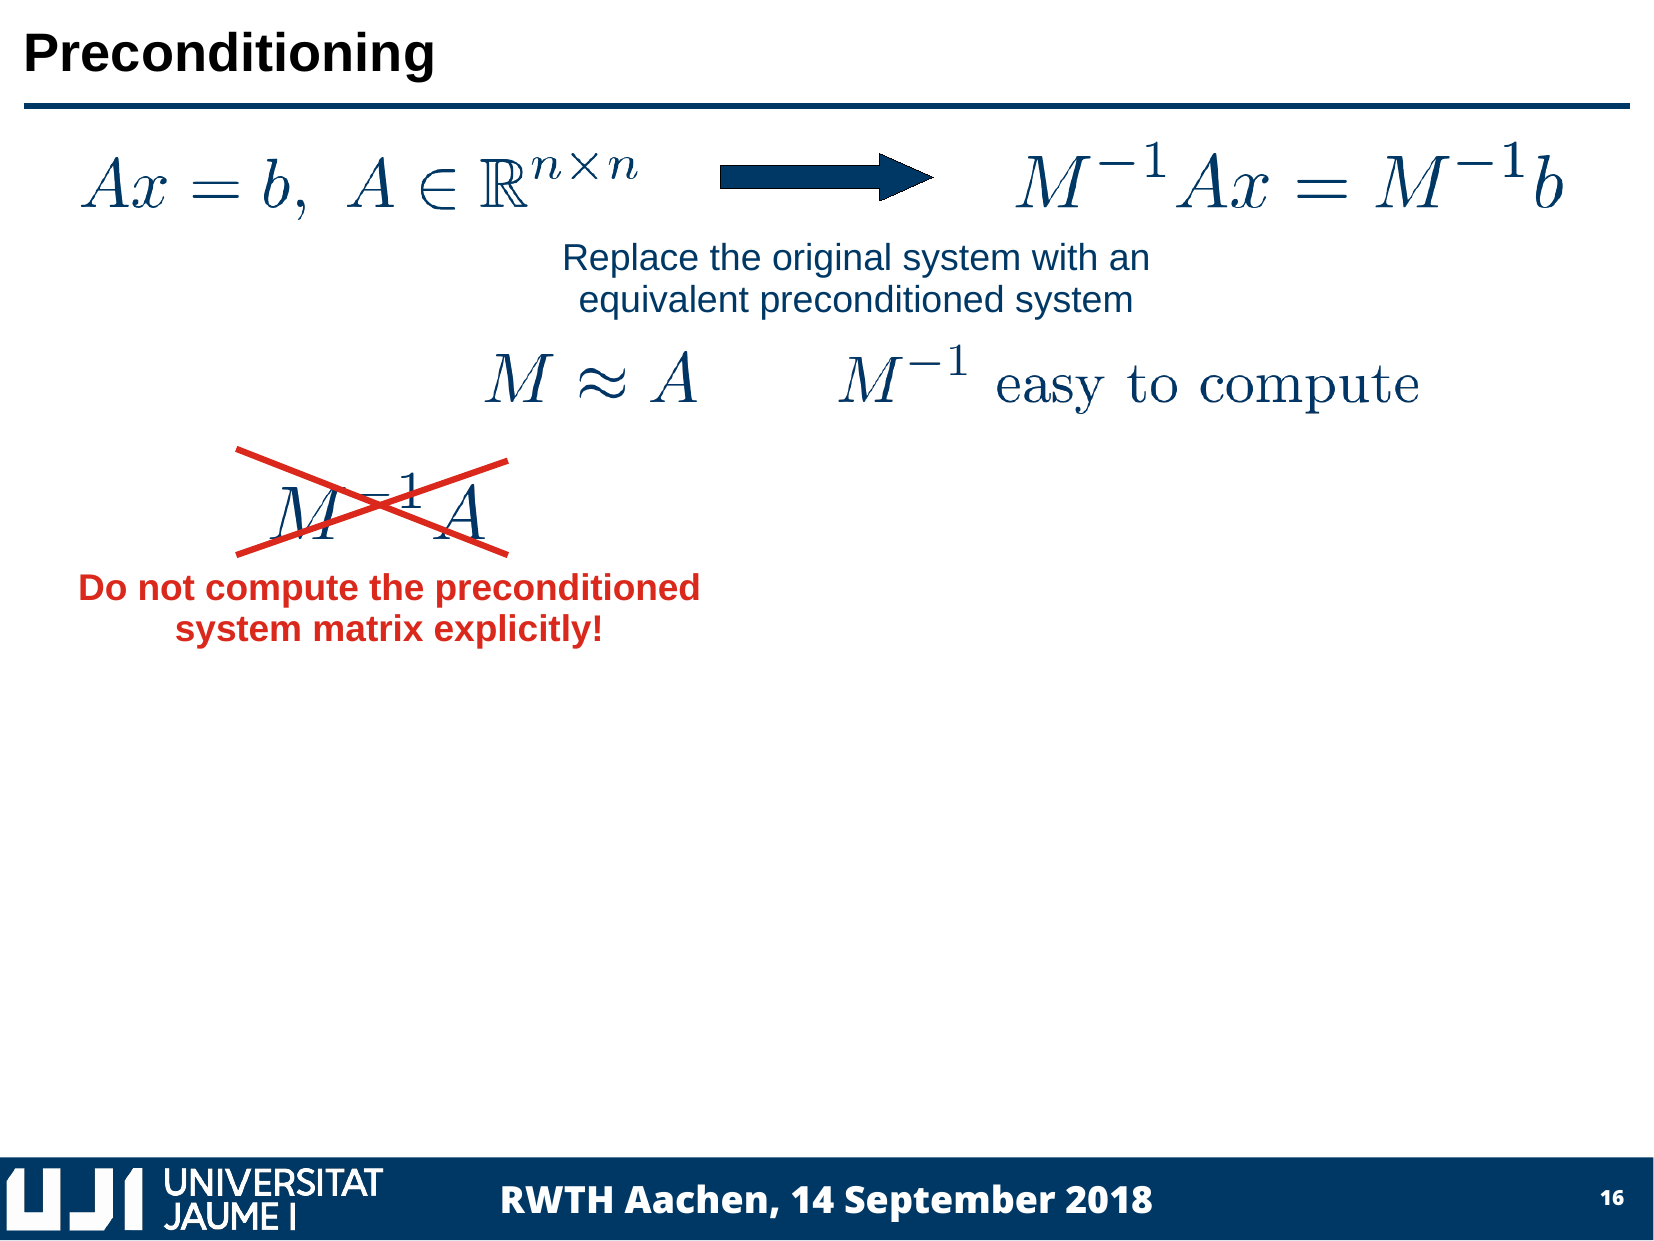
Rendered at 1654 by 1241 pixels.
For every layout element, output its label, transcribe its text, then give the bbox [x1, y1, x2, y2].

picture [295, 509, 455, 539]
title Preconditioning [23, 0, 1630, 107]
list Replace the original system with an equivalent preconditioned system [437, 236, 1205, 343]
picture [81, 153, 638, 220]
text_box [720, 153, 934, 201]
text_box Do not compute the preconditioned system matrix explicitly! [0, 566, 733, 650]
picture [484, 351, 697, 402]
picture [1015, 141, 1563, 208]
picture [307, 472, 462, 501]
picture [269, 472, 368, 539]
picture [838, 344, 1418, 414]
picture [391, 473, 485, 539]
picture [0, 1158, 390, 1241]
